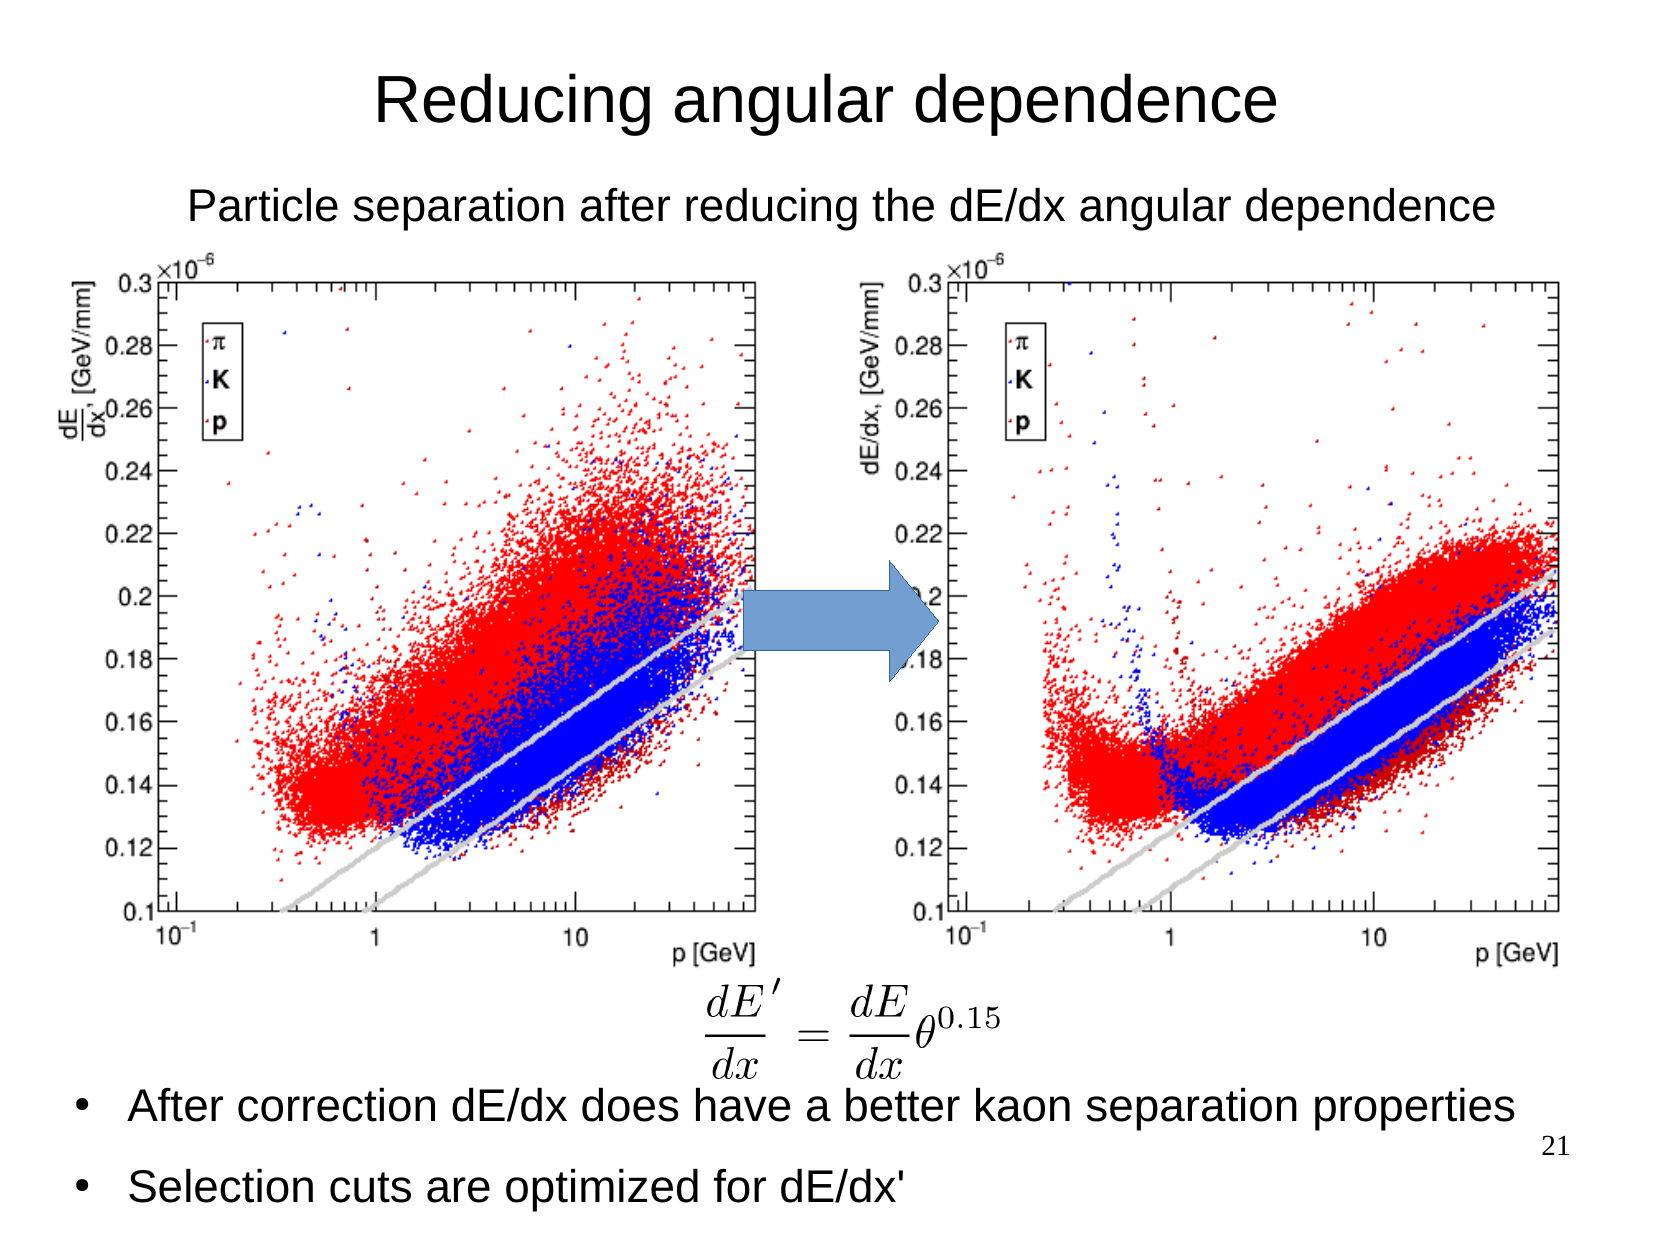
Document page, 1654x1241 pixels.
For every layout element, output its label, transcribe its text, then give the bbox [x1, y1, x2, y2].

title Reducing angular dependence [82, 49, 1571, 151]
list After correction dE/dx does have a better kaon separation properties Selection cuts are optimized for dE/dx' [56, 1080, 1561, 1231]
text_box [743, 560, 939, 682]
picture [53, 298, 1592, 1079]
text_box Particle separation after reducing the dE/dx angular dependence [6, 180, 1621, 298]
